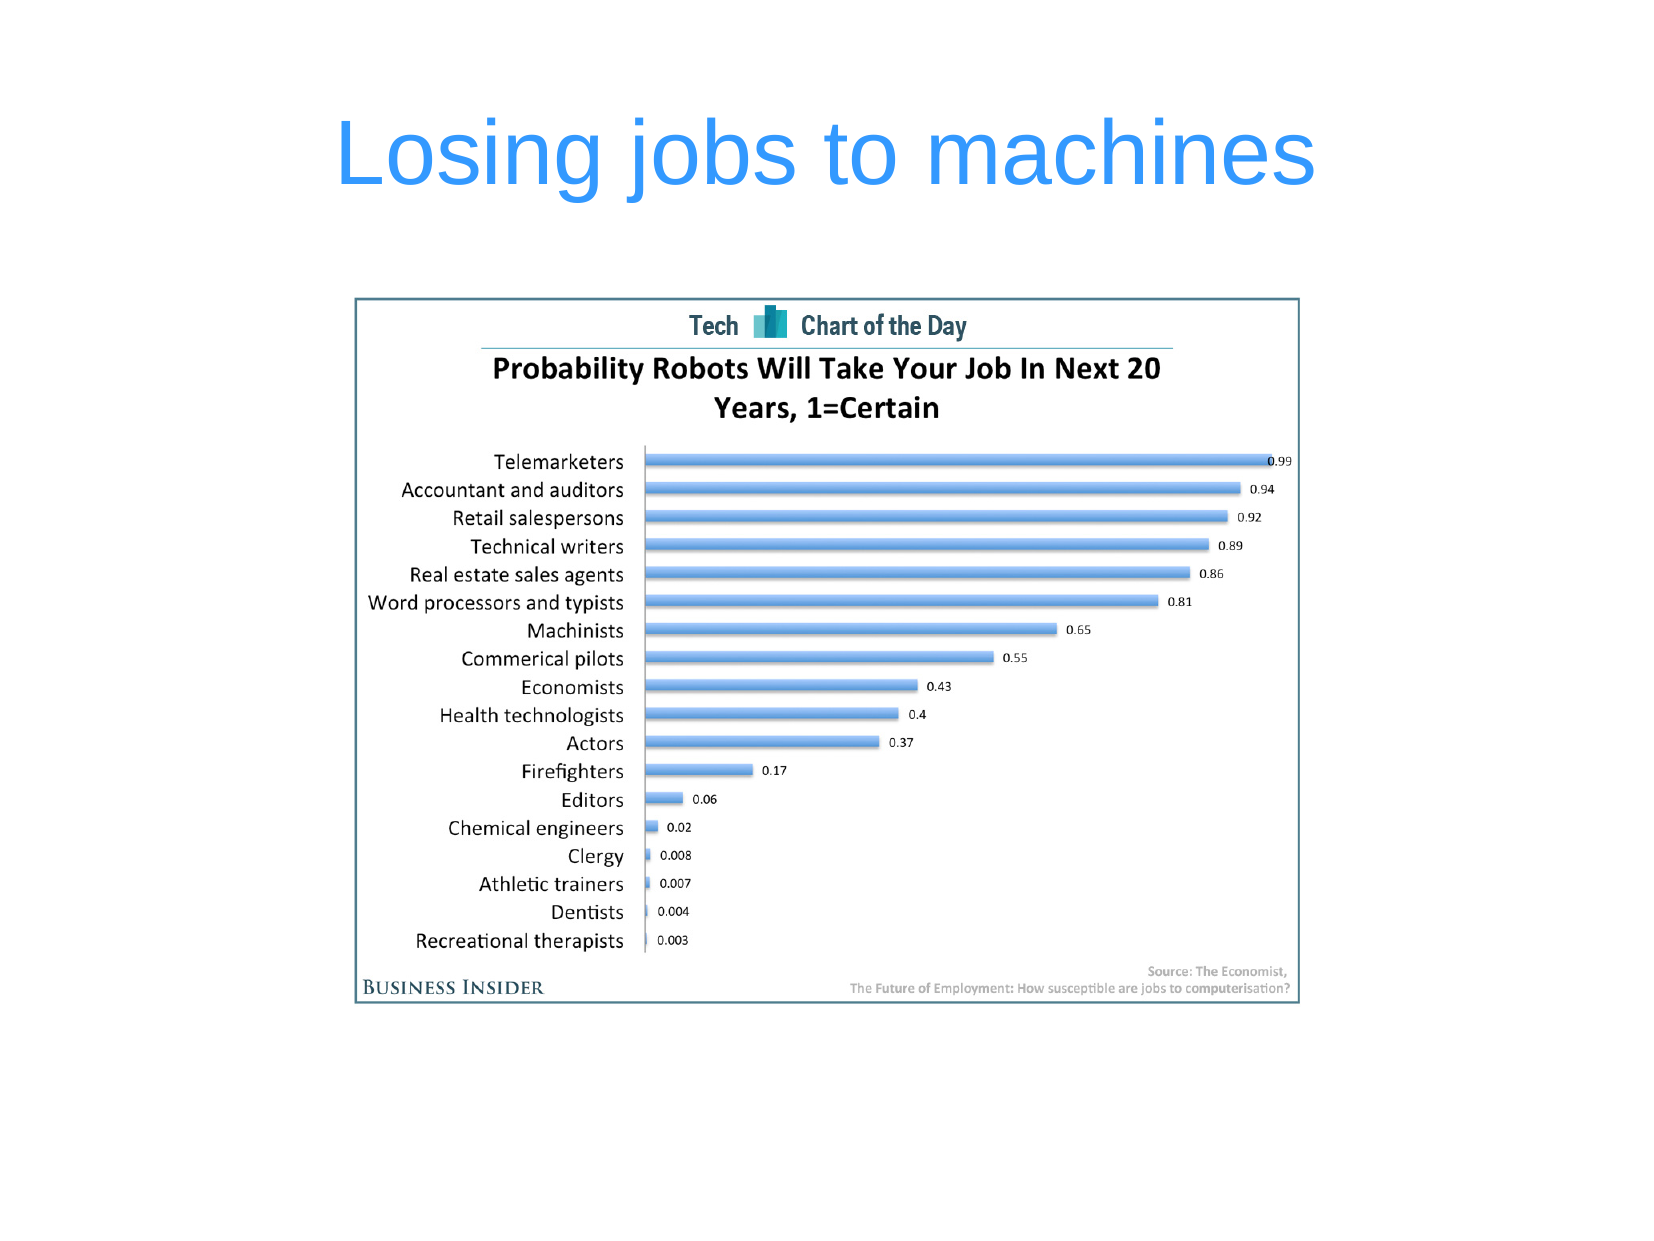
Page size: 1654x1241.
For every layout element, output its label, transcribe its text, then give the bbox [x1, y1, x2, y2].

title Losing jobs to machines [82, 49, 1571, 257]
picture [347, 290, 1307, 1010]
